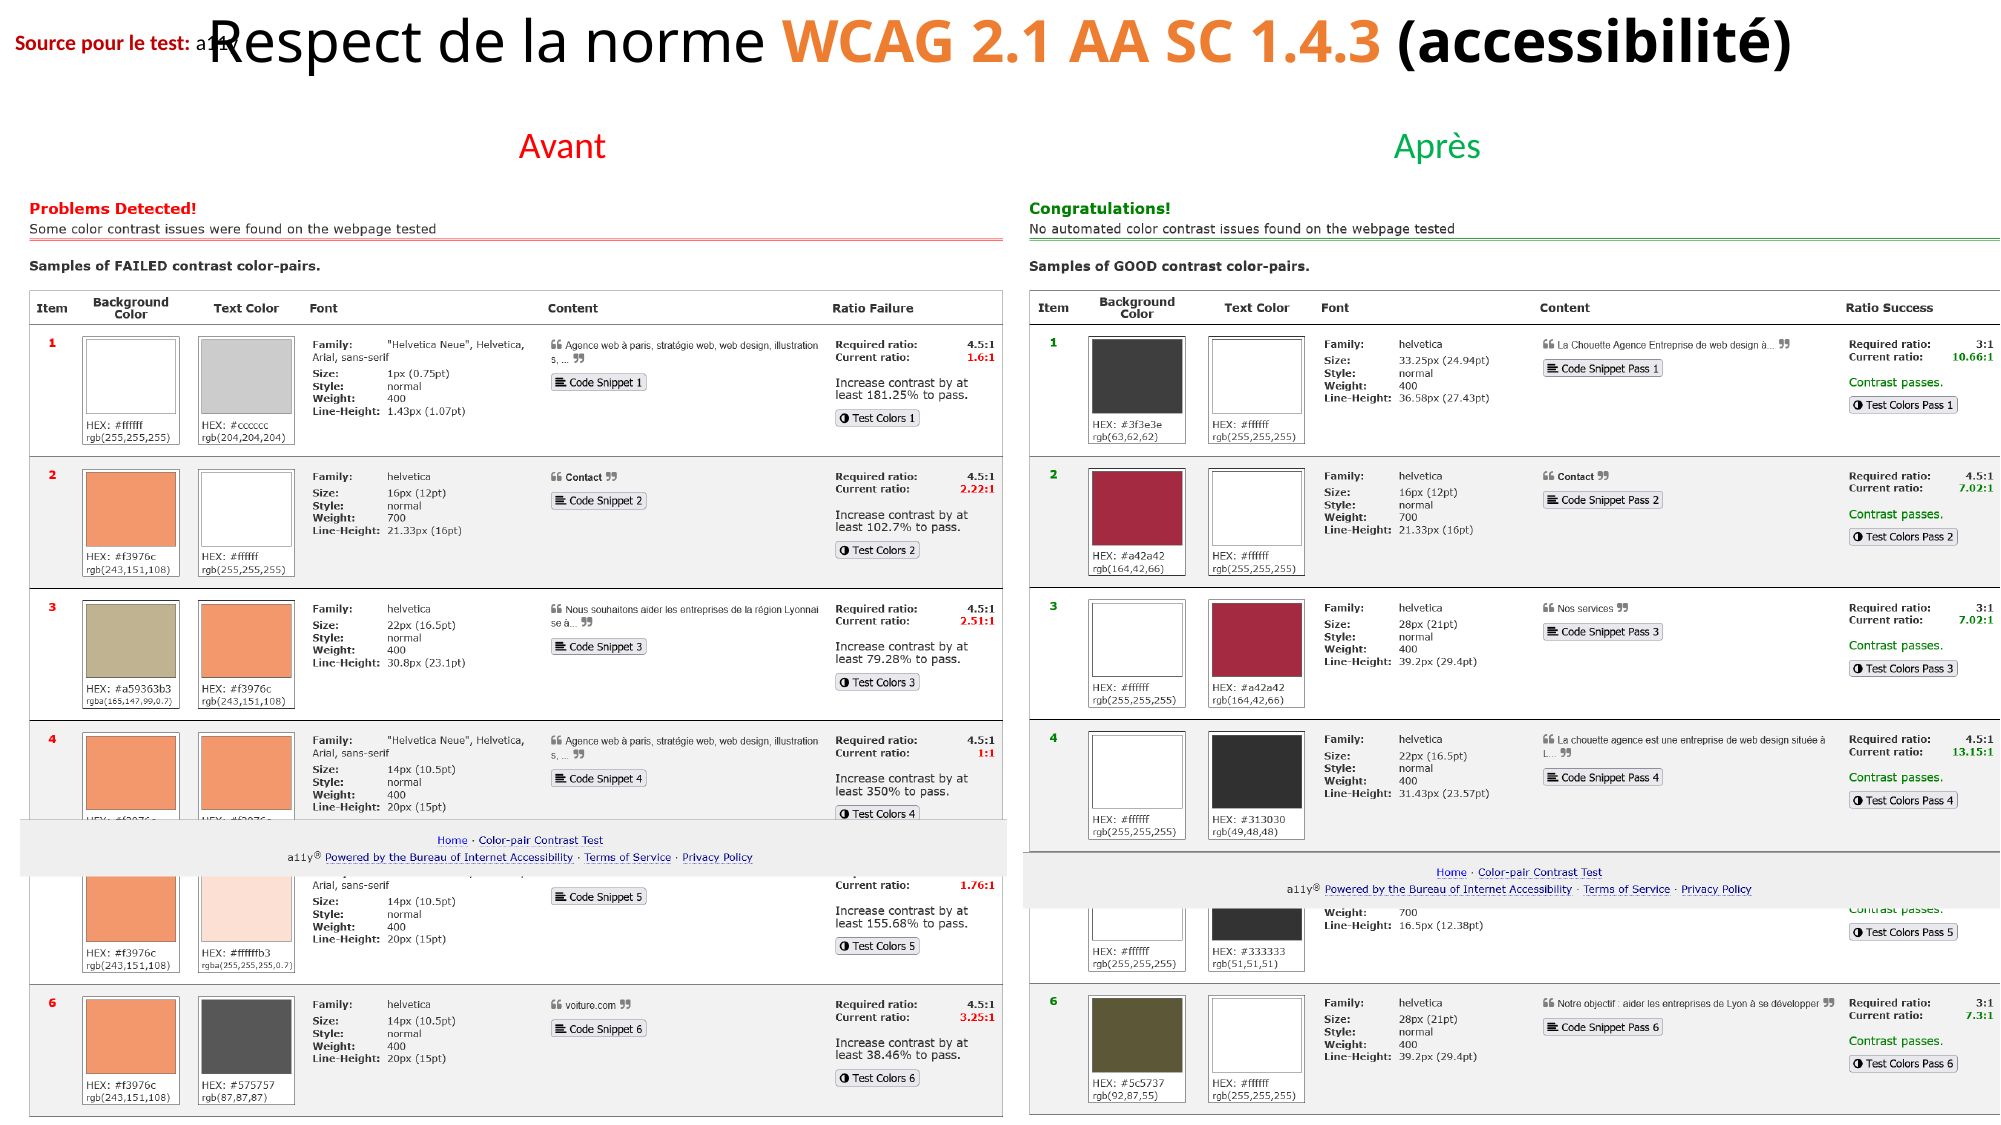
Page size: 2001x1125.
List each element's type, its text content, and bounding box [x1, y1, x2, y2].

picture [20, 200, 1007, 1125]
list Après [1012, 118, 1863, 1125]
list Avant [137, 118, 988, 200]
title Respect de la norme WCAG 2.1 AA SC 1.4.3 (accessibilité) [137, 0, 1863, 89]
picture [1023, 192, 2000, 1118]
text_box Source pour le test: a11y [0, 20, 273, 63]
